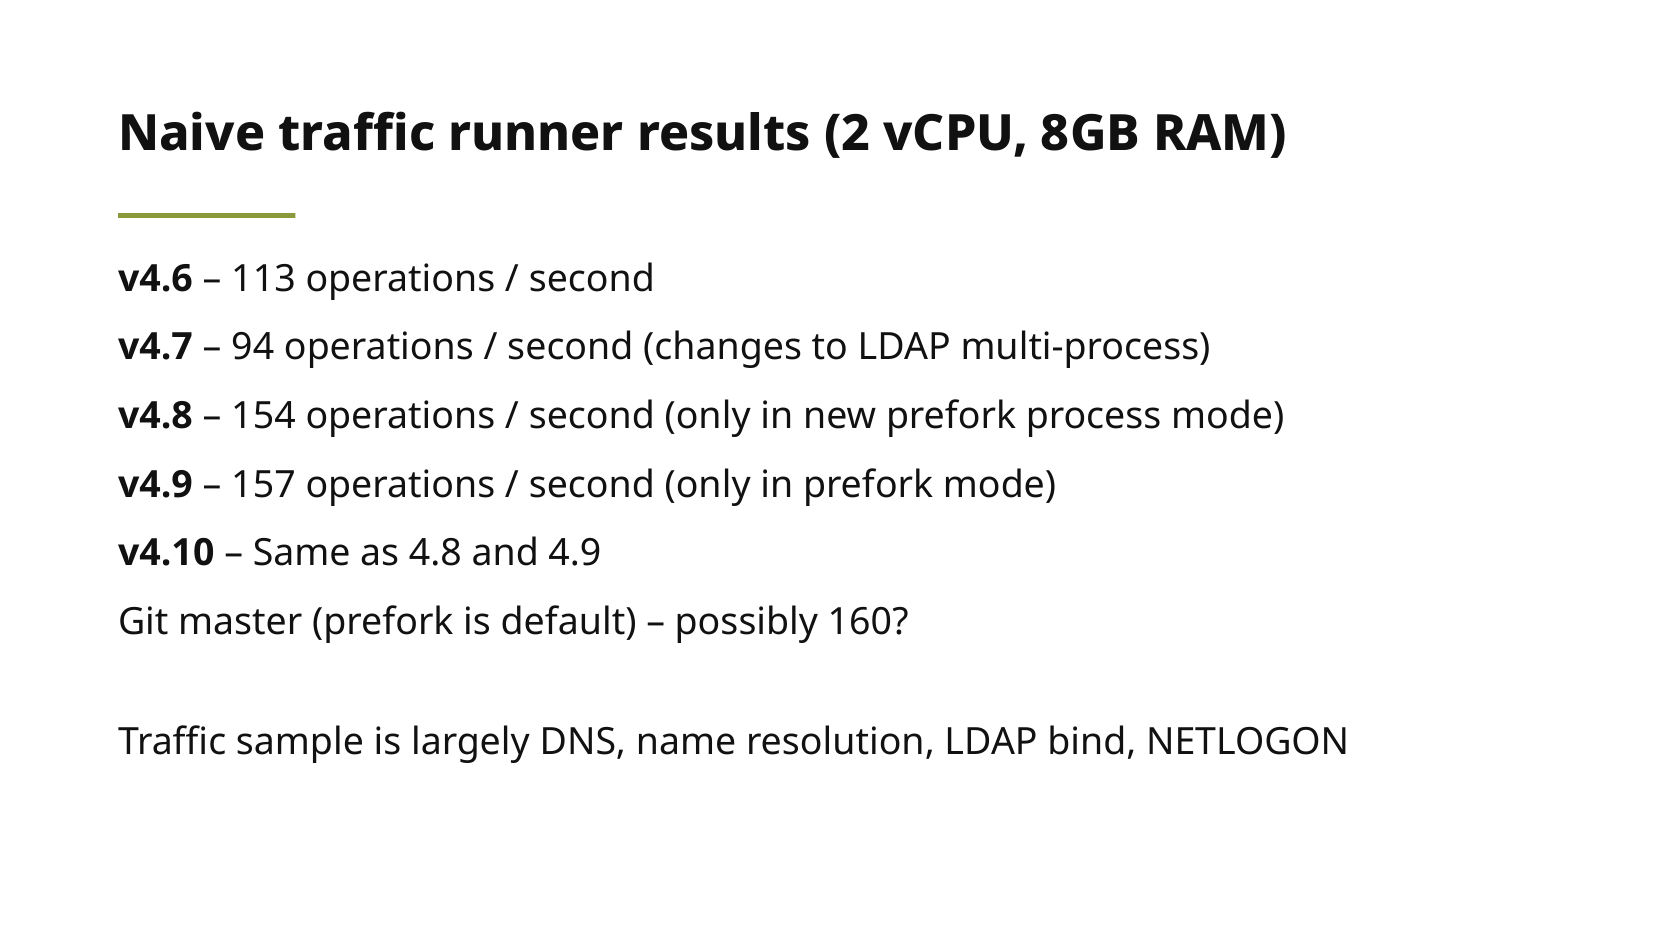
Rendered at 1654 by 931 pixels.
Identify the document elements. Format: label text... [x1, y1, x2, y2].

title Naive traffic runner results (2 vCPU, 8GB RAM) [118, 94, 1536, 166]
list v4.6 – 113 operations / second v4.7 – 94 operations / second (changes to LDAP multi-process) v4.8 – 154 operations / second (only in new prefork process mode) v4.9 – 157 operations / second (only in prefork mode) v4.10 – Same as 4.8 and 4.9 Git master (prefork is default) – possibly 160? Traffic sample is largely DNS, name resolution, LDAP bind, NETLOGON [118, 250, 1536, 783]
